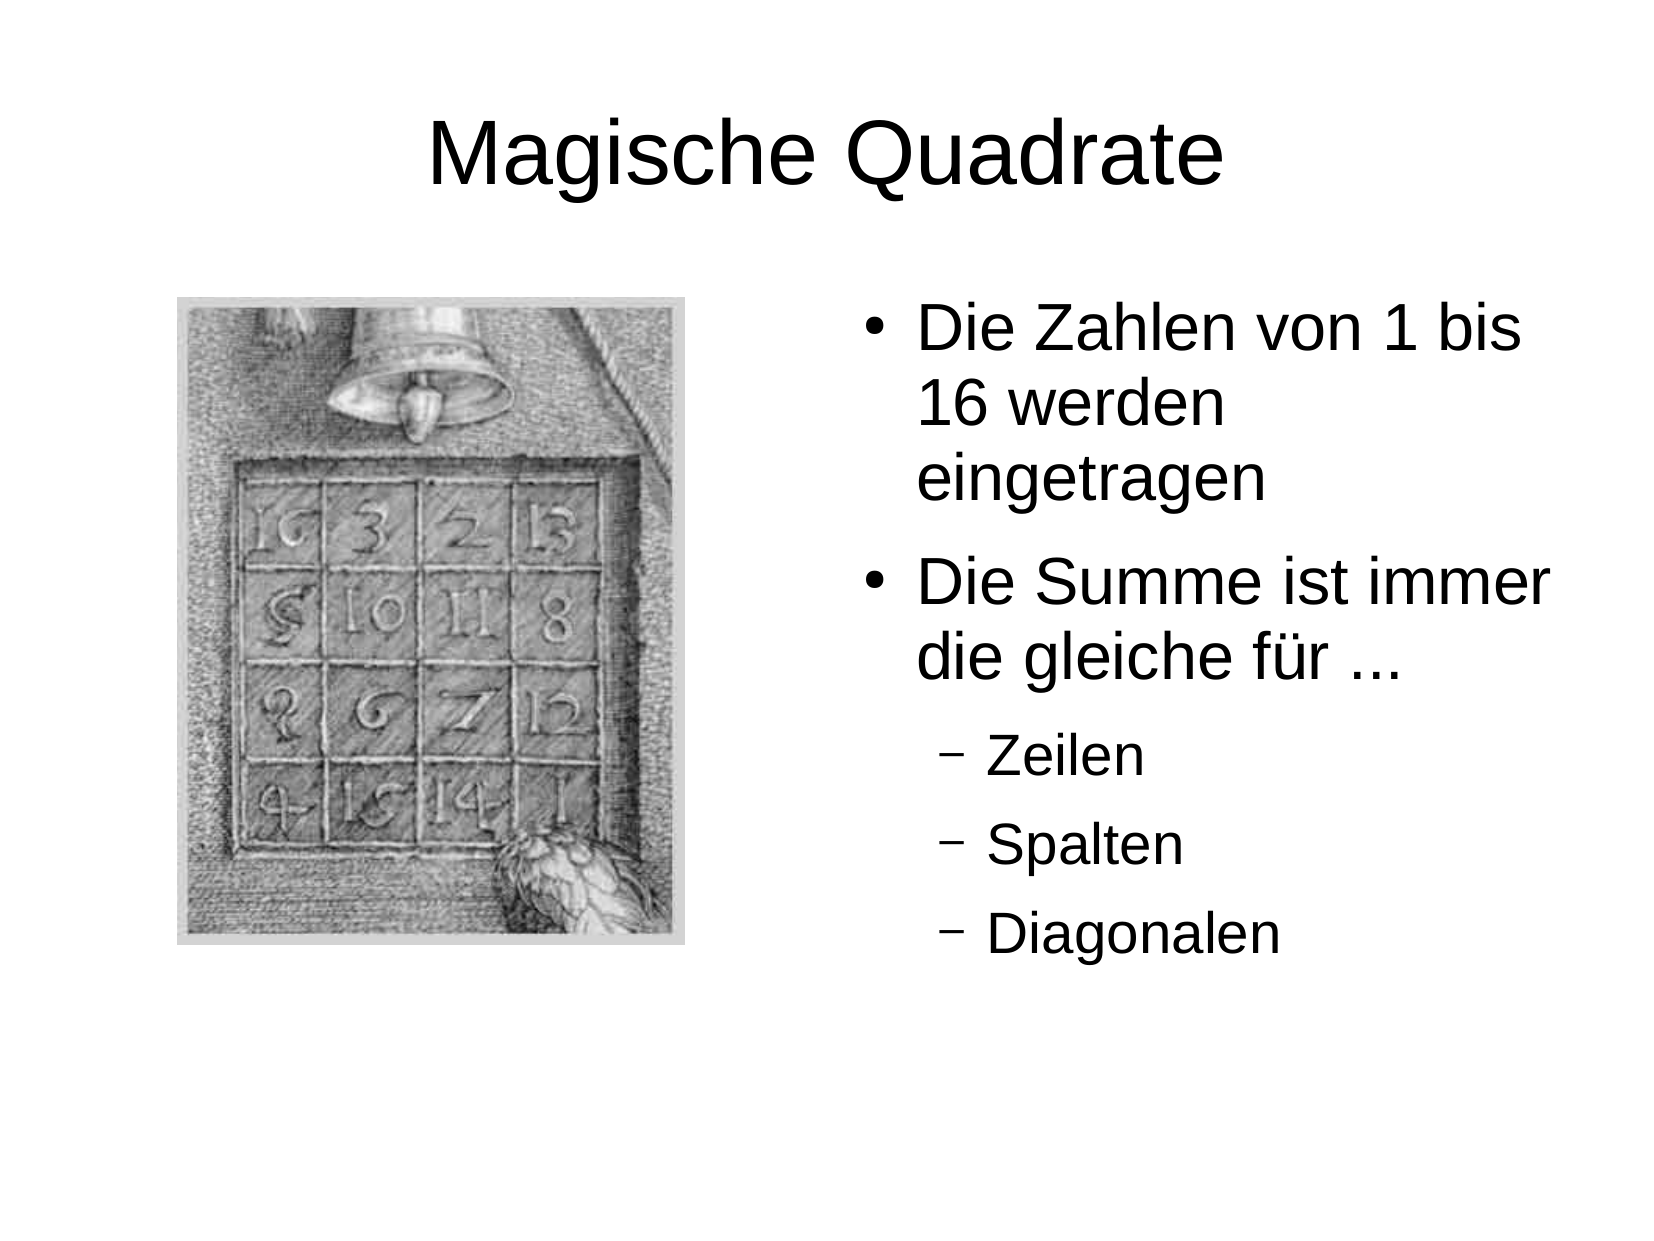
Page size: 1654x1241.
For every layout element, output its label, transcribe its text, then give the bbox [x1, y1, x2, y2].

list Die Zahlen von 1 bis 16 werden eingetragen Die Summe ist immer die gleiche für ... Zeilen Spalten Diagonalen [845, 290, 1572, 1094]
title Magische Quadrate [82, 56, 1571, 250]
picture [177, 297, 685, 945]
